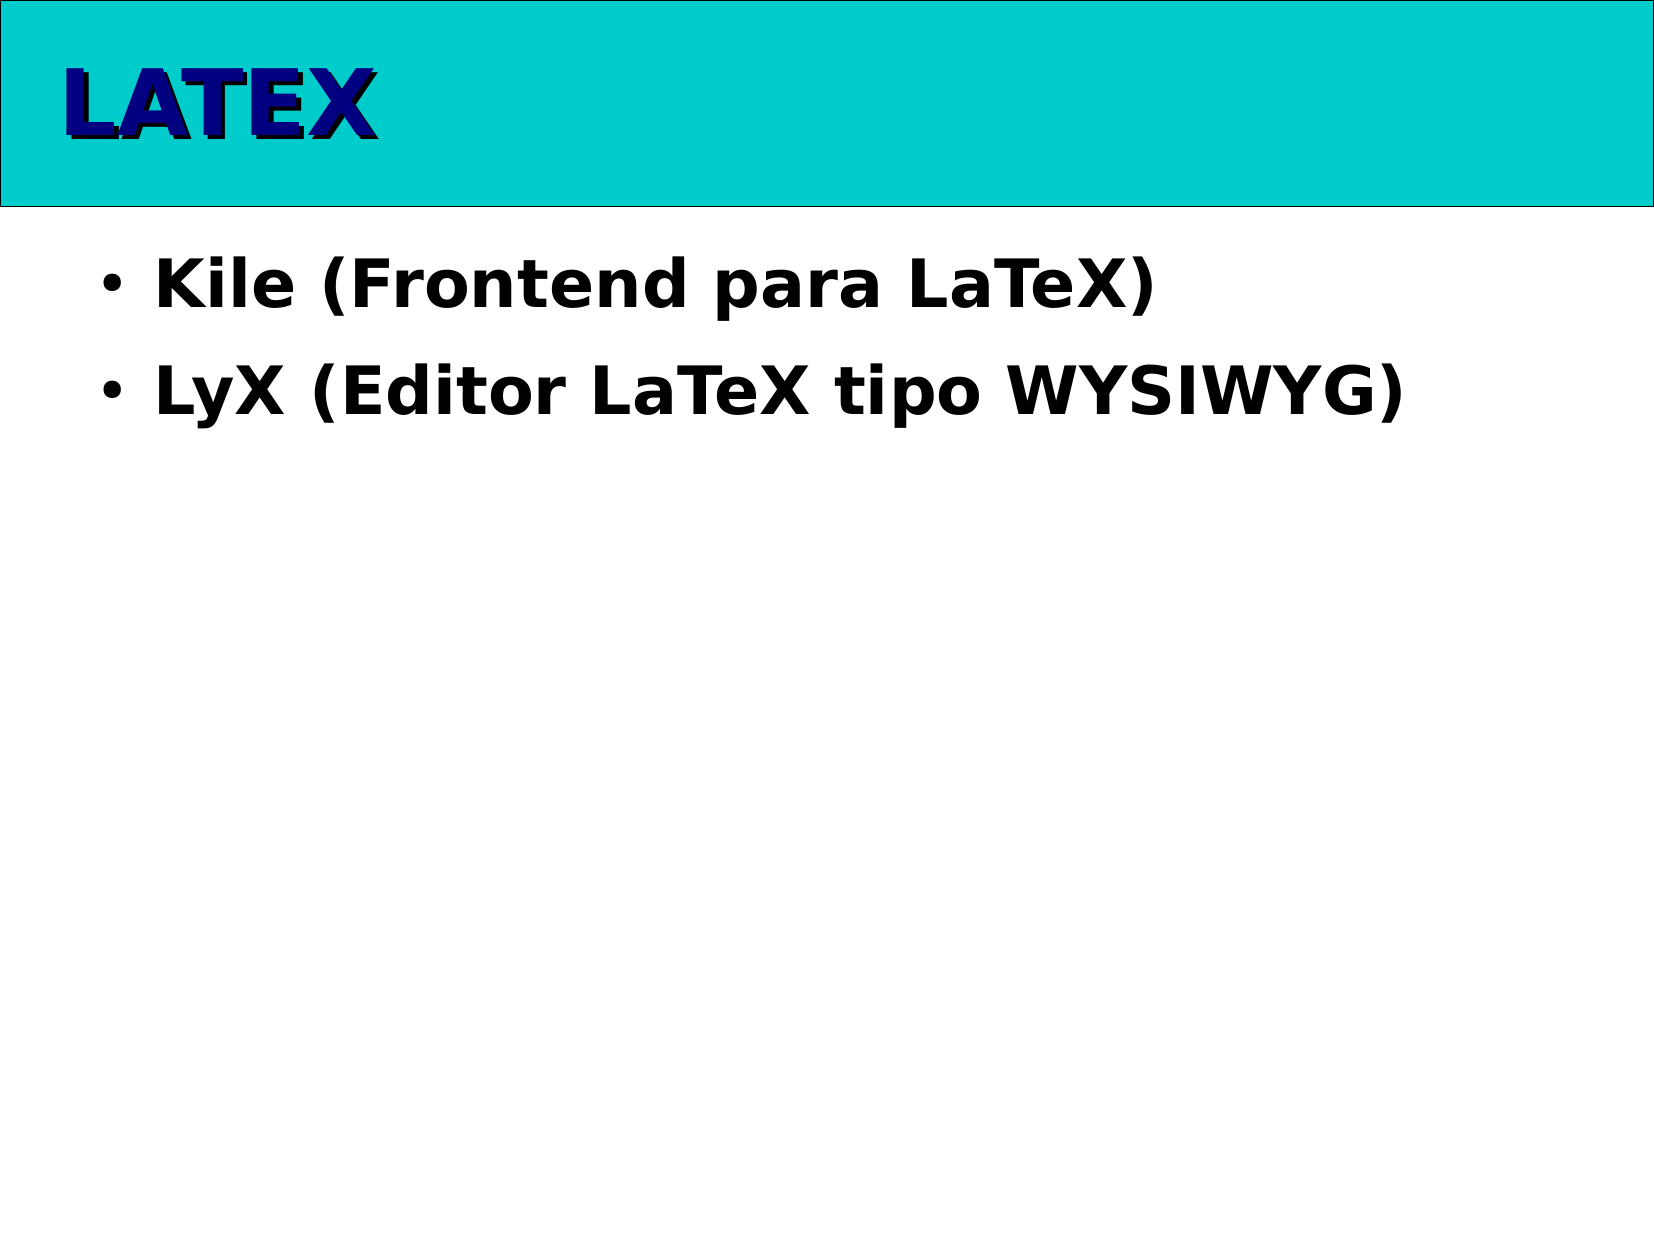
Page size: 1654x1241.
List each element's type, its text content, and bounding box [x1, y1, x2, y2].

title LATEX [59, 22, 1654, 185]
list Kile (Frontend para LaTeX) LyX (Editor LaTeX tipo WYSIWYG) [82, 245, 1571, 1094]
